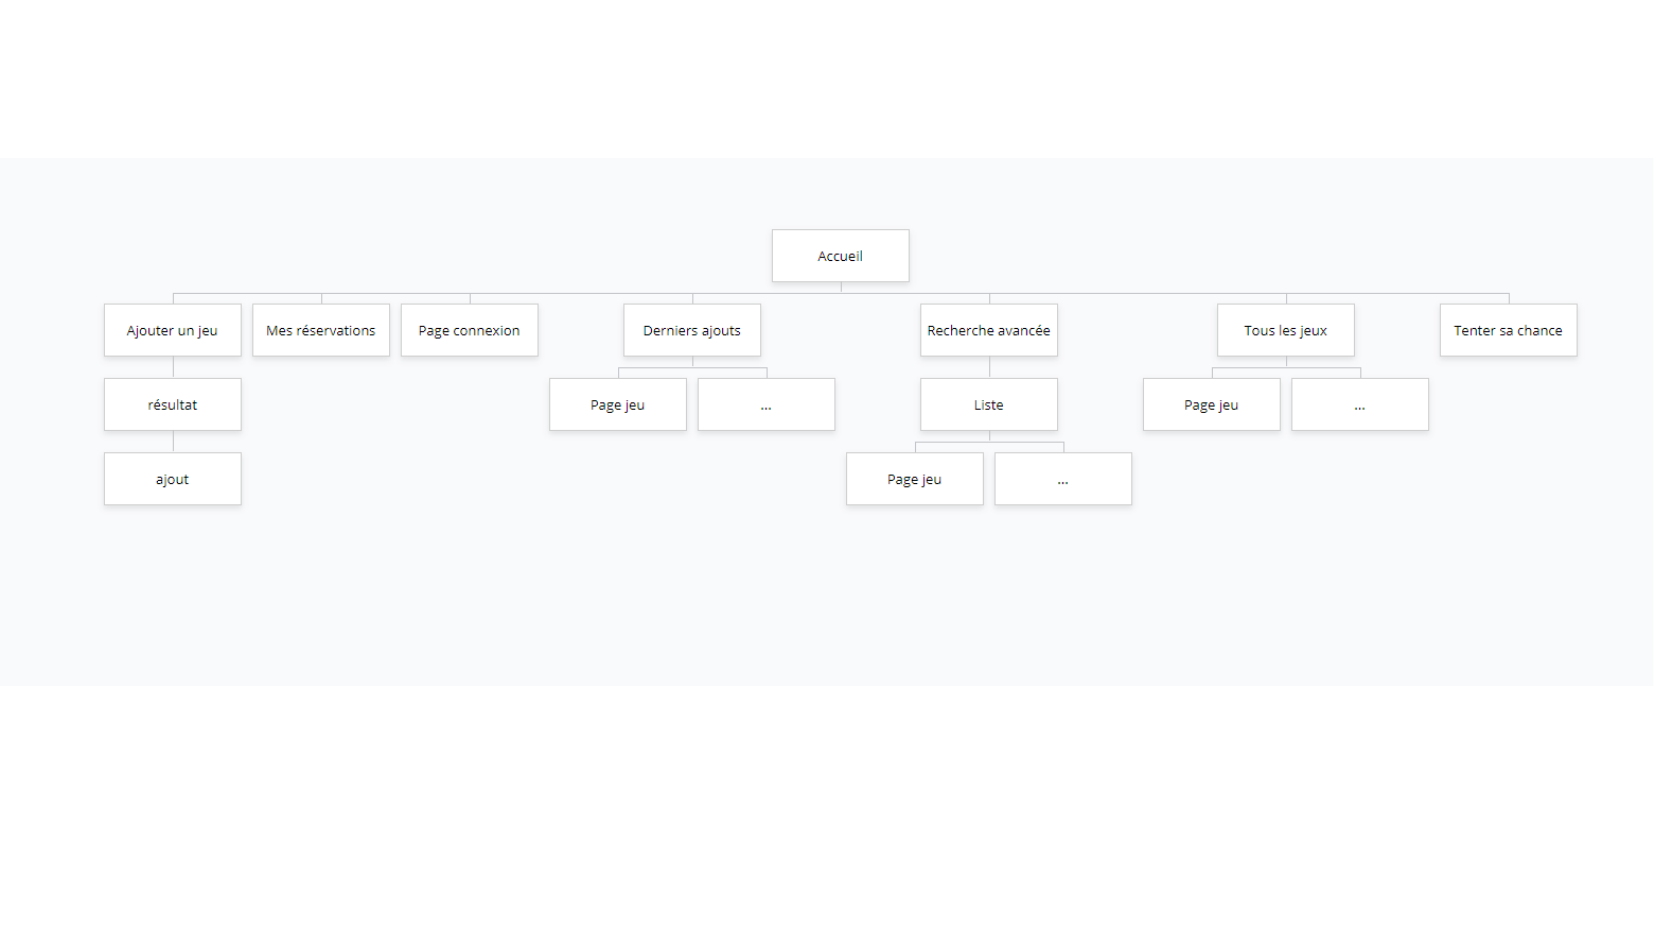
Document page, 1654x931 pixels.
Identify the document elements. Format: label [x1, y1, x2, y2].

picture [0, 158, 1654, 686]
